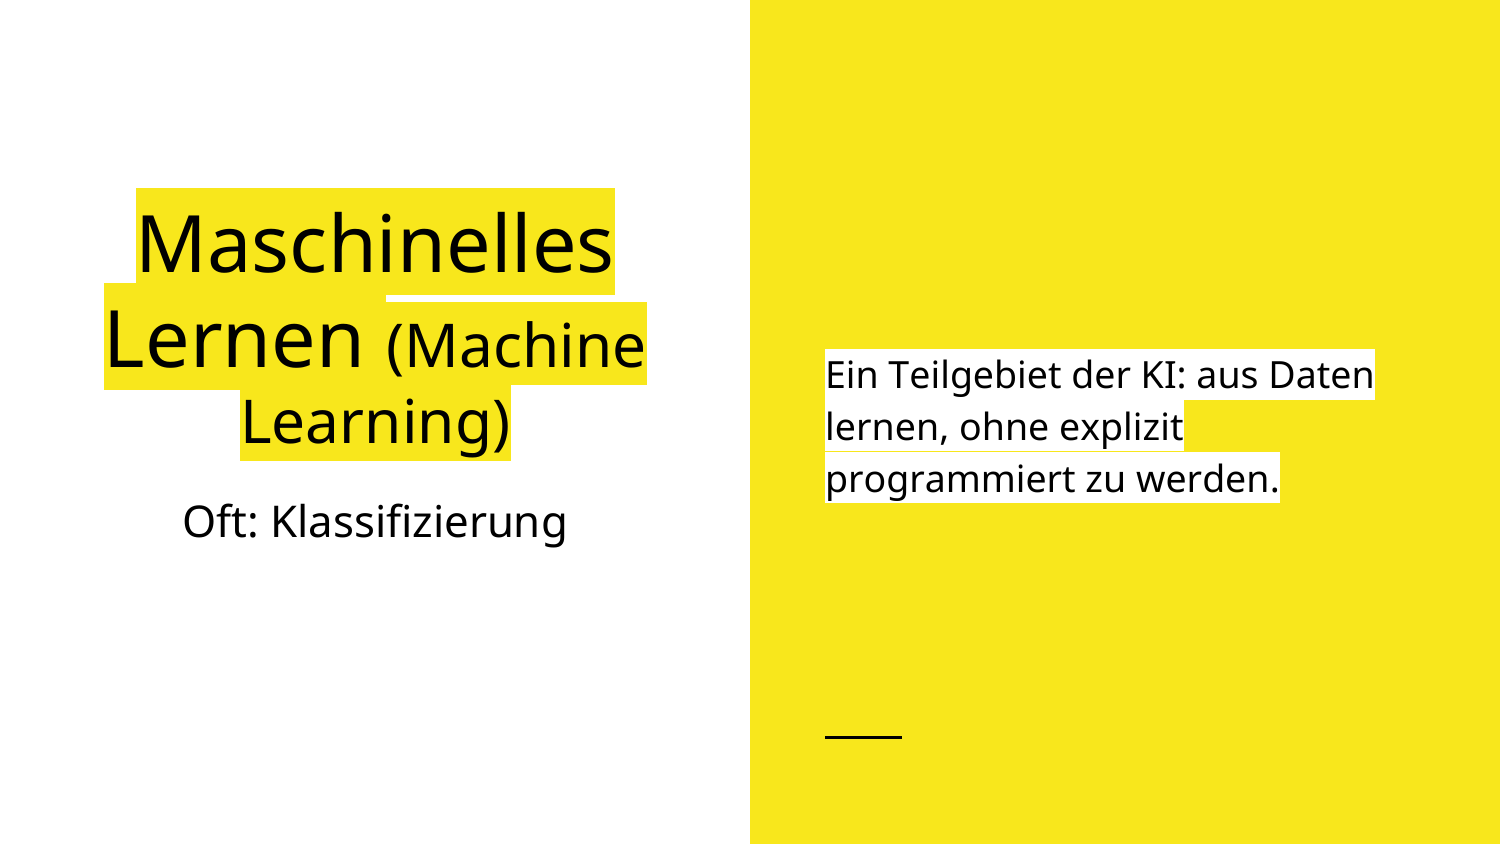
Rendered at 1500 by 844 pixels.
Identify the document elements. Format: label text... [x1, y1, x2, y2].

subtitle Oft: Klassifizierung [43, 479, 708, 700]
list Ein Teilgebiet der KI: aus Daten lernen, ohne explizit programmiert zu werden. [810, 118, 1440, 725]
title Maschinelles Lernen (Machine Learning) [43, 177, 708, 471]
